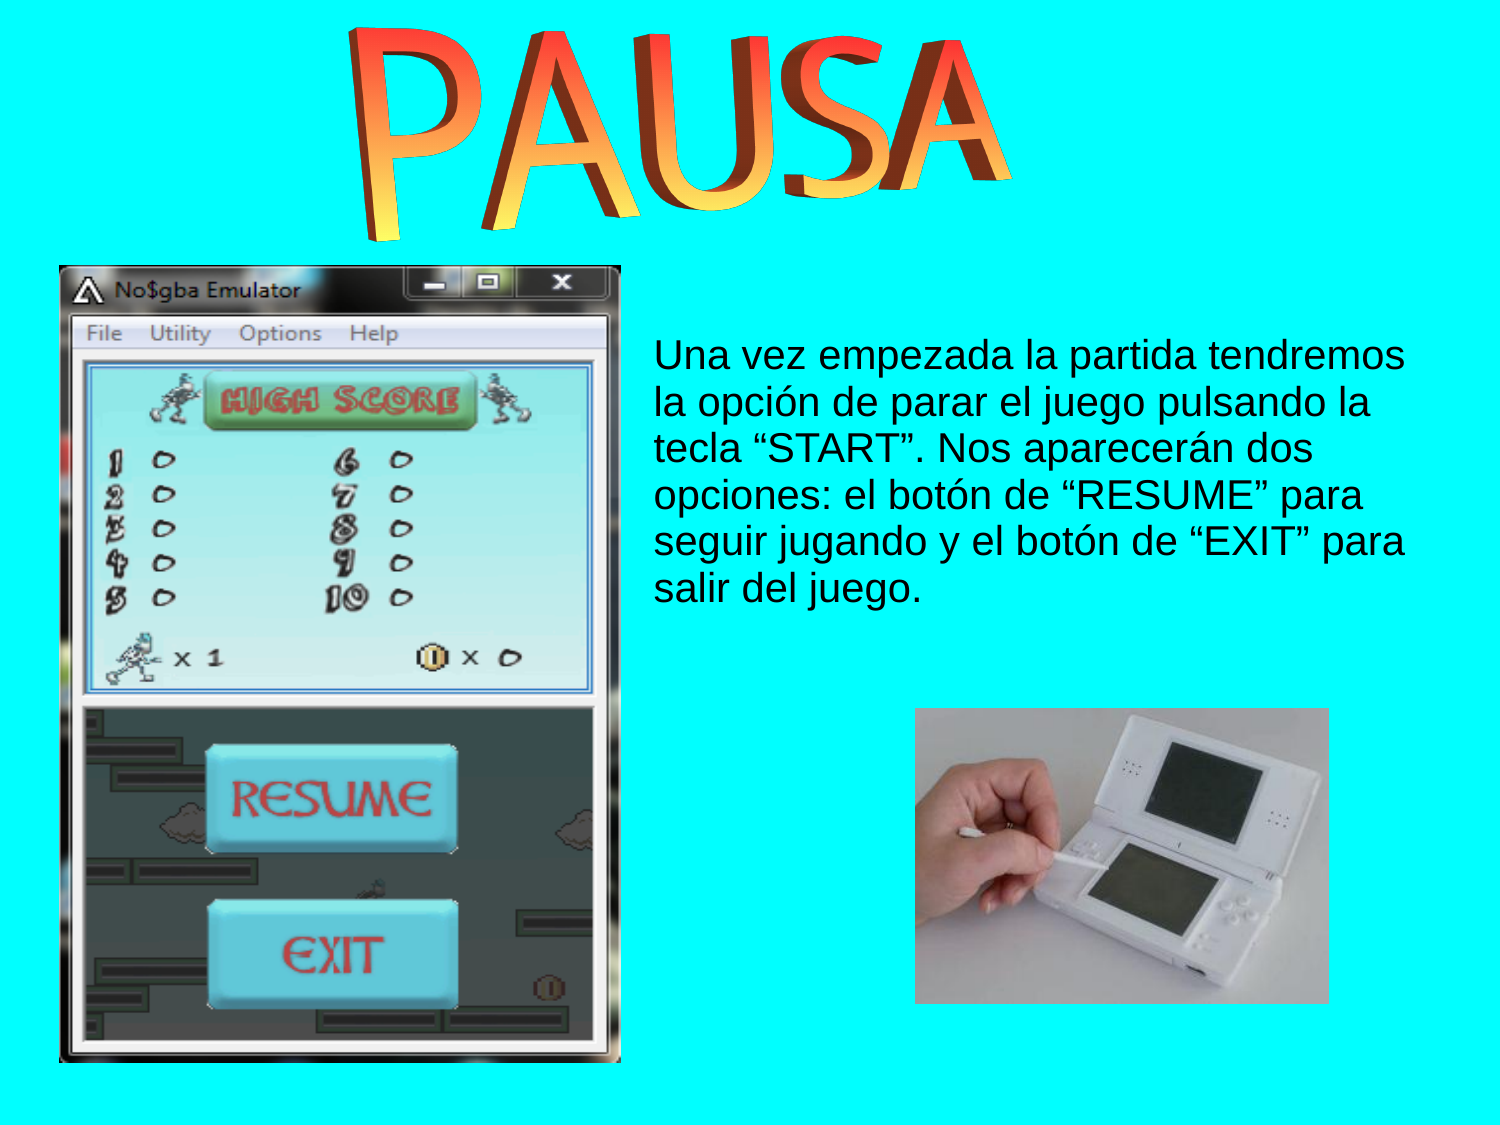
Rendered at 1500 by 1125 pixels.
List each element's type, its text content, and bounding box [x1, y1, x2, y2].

picture [59, 265, 621, 1063]
picture [915, 708, 1329, 1004]
text_box Una vez empezada la partida tendremos la opción de parar el juego pulsando la tecla “START”. Nos aparecerán dos opciones: el botón de “RESUME” para seguir jugando y el botón de “EXIT” para salir del juego. [638, 324, 1447, 1034]
